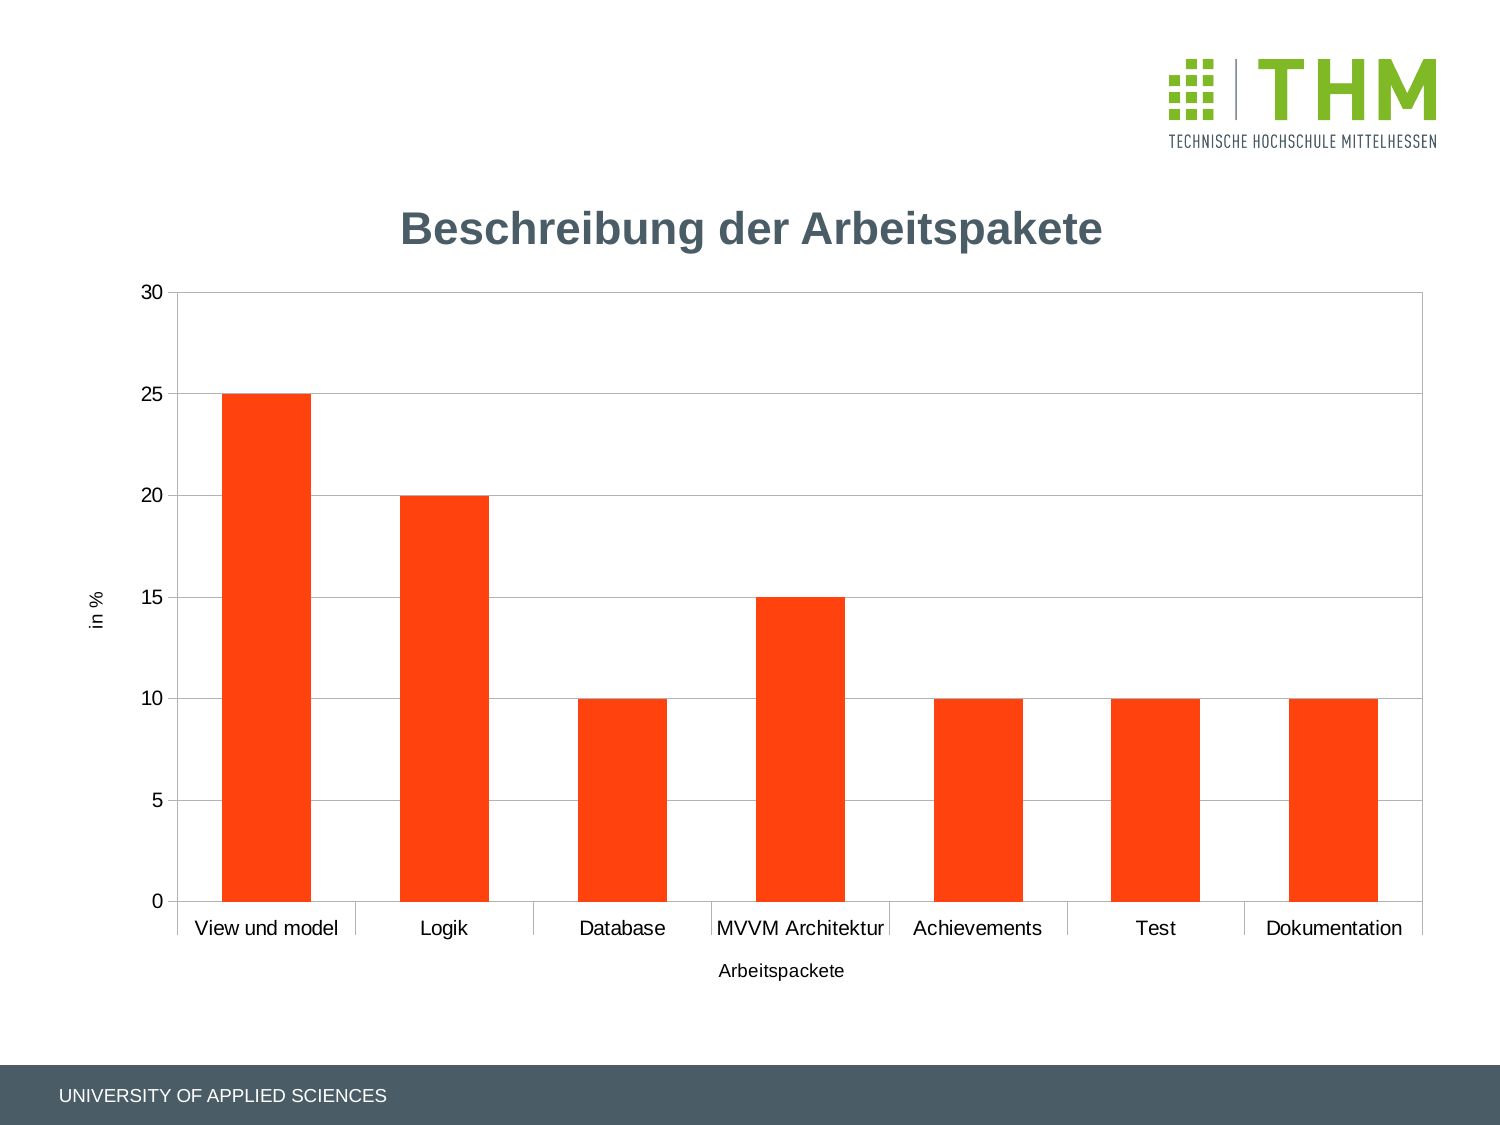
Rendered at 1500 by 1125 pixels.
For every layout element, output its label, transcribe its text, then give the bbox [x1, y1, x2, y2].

picture [1169, 59, 1436, 148]
title Beschreibung der Arbeitspakete [53, 177, 1451, 255]
chart [53, 265, 1451, 1013]
